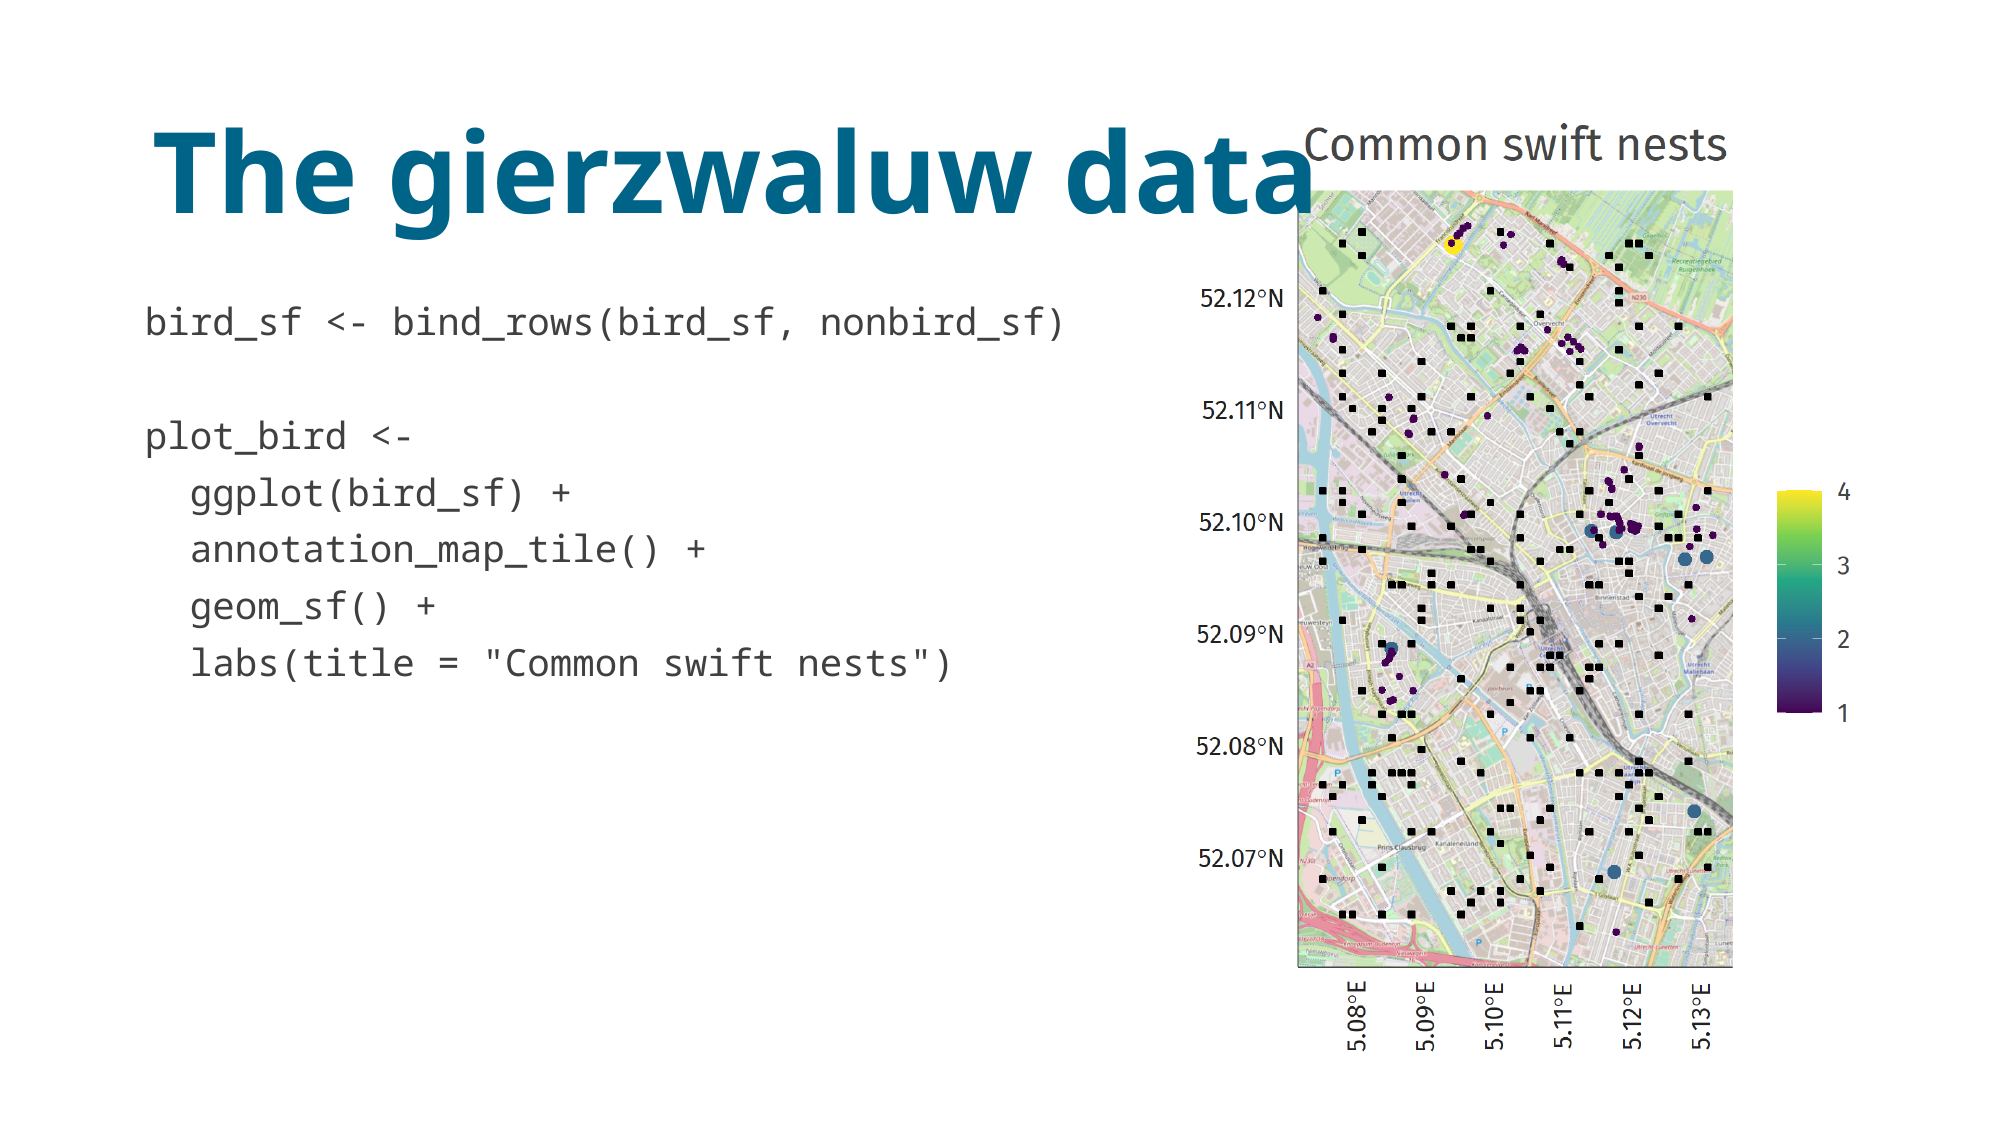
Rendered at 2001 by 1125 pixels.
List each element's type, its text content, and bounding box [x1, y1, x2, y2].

title The gierzwaluw data [137, 59, 1863, 278]
picture [1159, 30, 1902, 1125]
text_box bird_sf <- bind_rows(bird_sf, nonbird_sf) plot_bird <- ggplot(bird_sf) + annotation_map_tile() + geom_sf() + labs(title = "Common swift nests") [130, 299, 1167, 1066]
